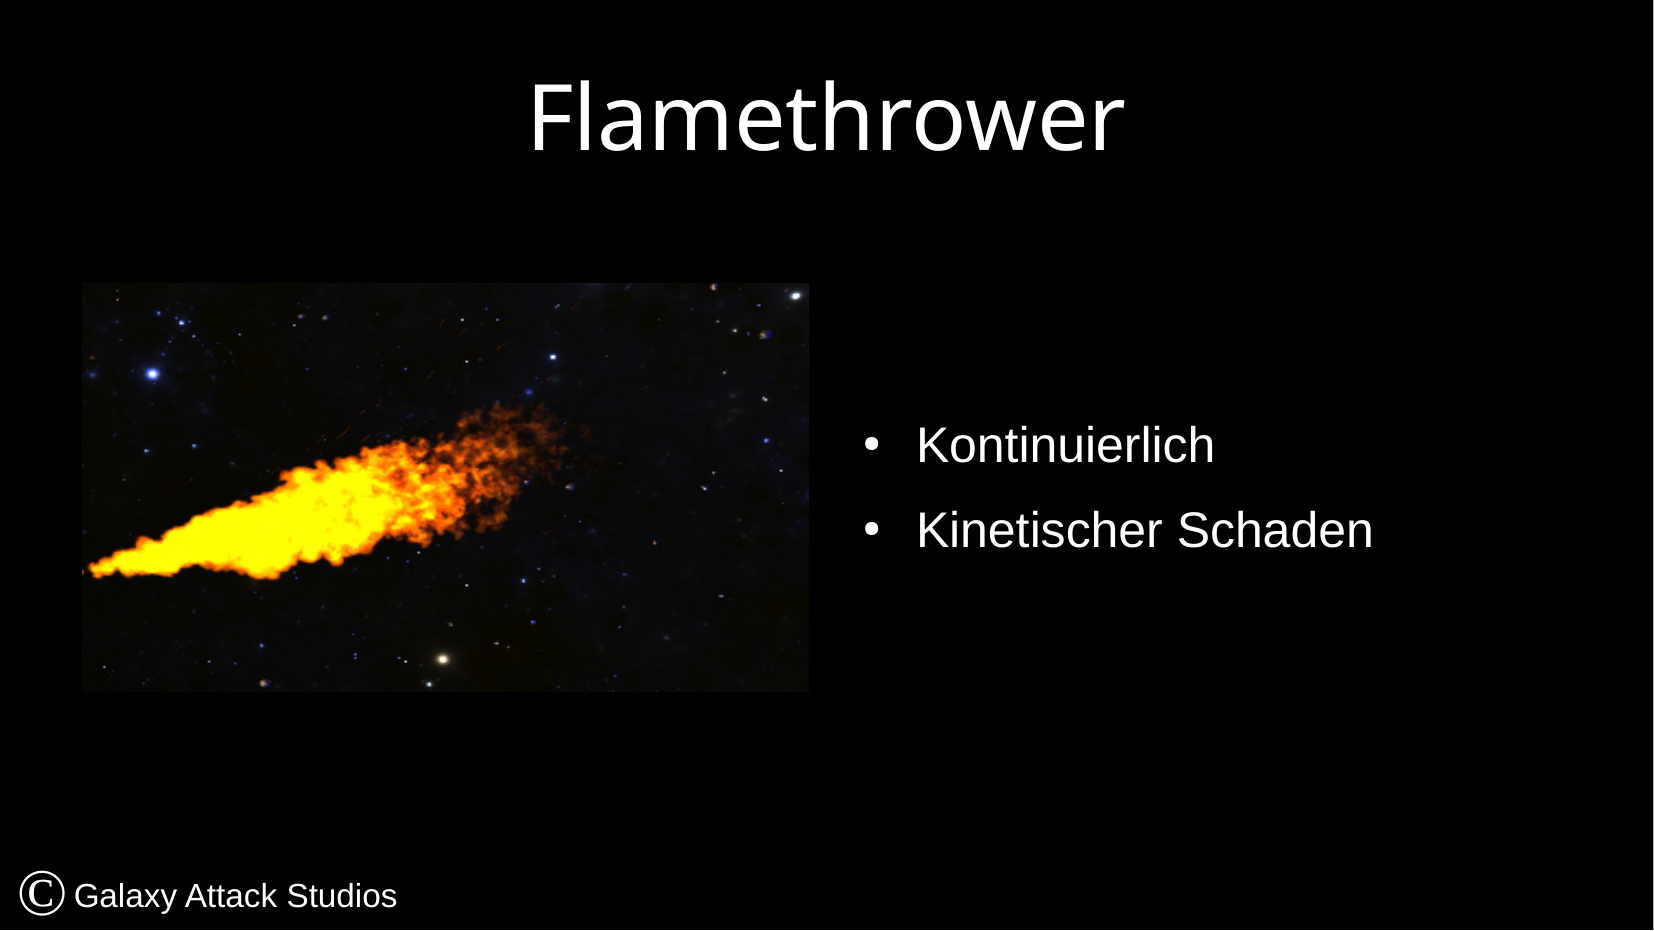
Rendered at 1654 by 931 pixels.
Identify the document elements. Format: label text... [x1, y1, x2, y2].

list Kontinuierlich Kinetischer Schaden [845, 217, 1572, 758]
picture [82, 283, 809, 692]
title Flamethrower [82, 37, 1571, 193]
